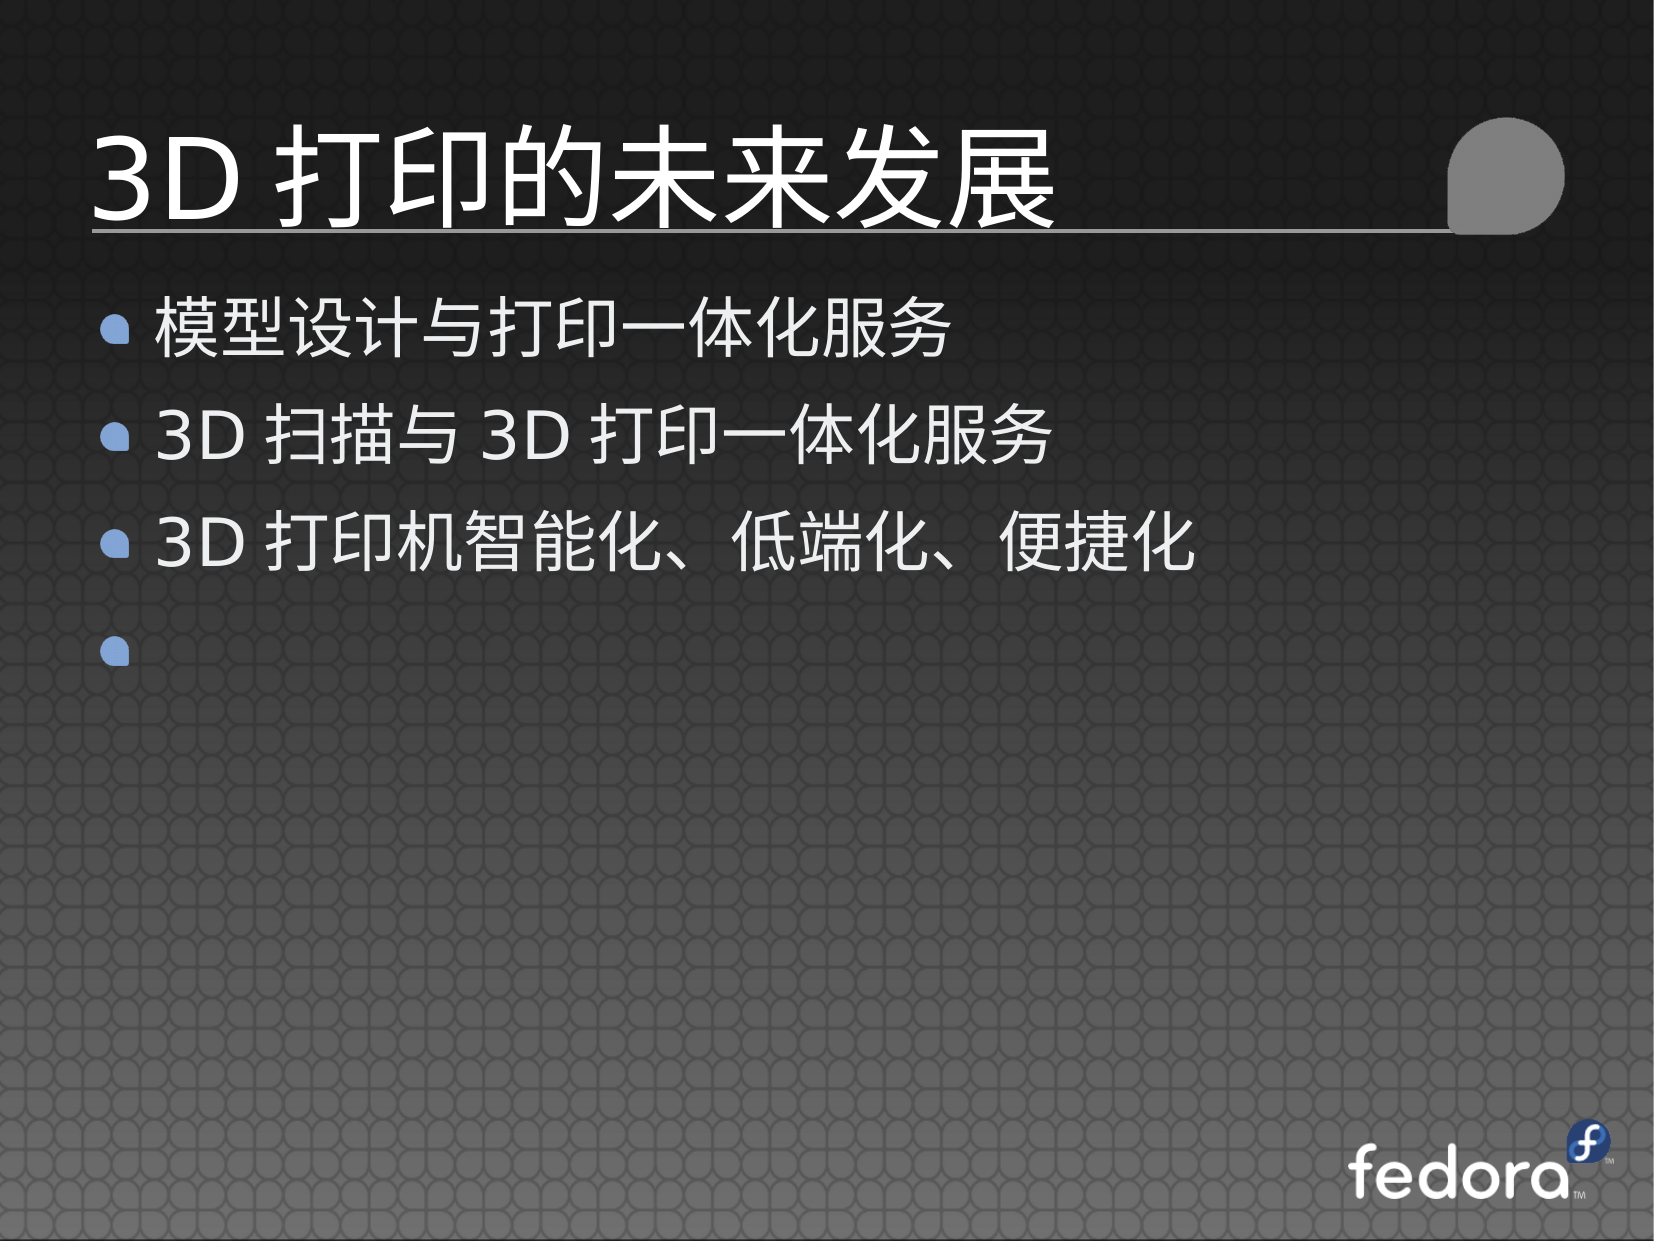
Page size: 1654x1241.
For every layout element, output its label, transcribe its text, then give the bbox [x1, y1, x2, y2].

title 3D打印的未来发展 [86, 112, 1576, 249]
picture [0, 0, 1654, 1241]
list 模型设计与打印一体化服务 3D扫描与3D打印一体化服务 3D打印机智能化、低端化、便捷化 [82, 290, 1571, 1010]
